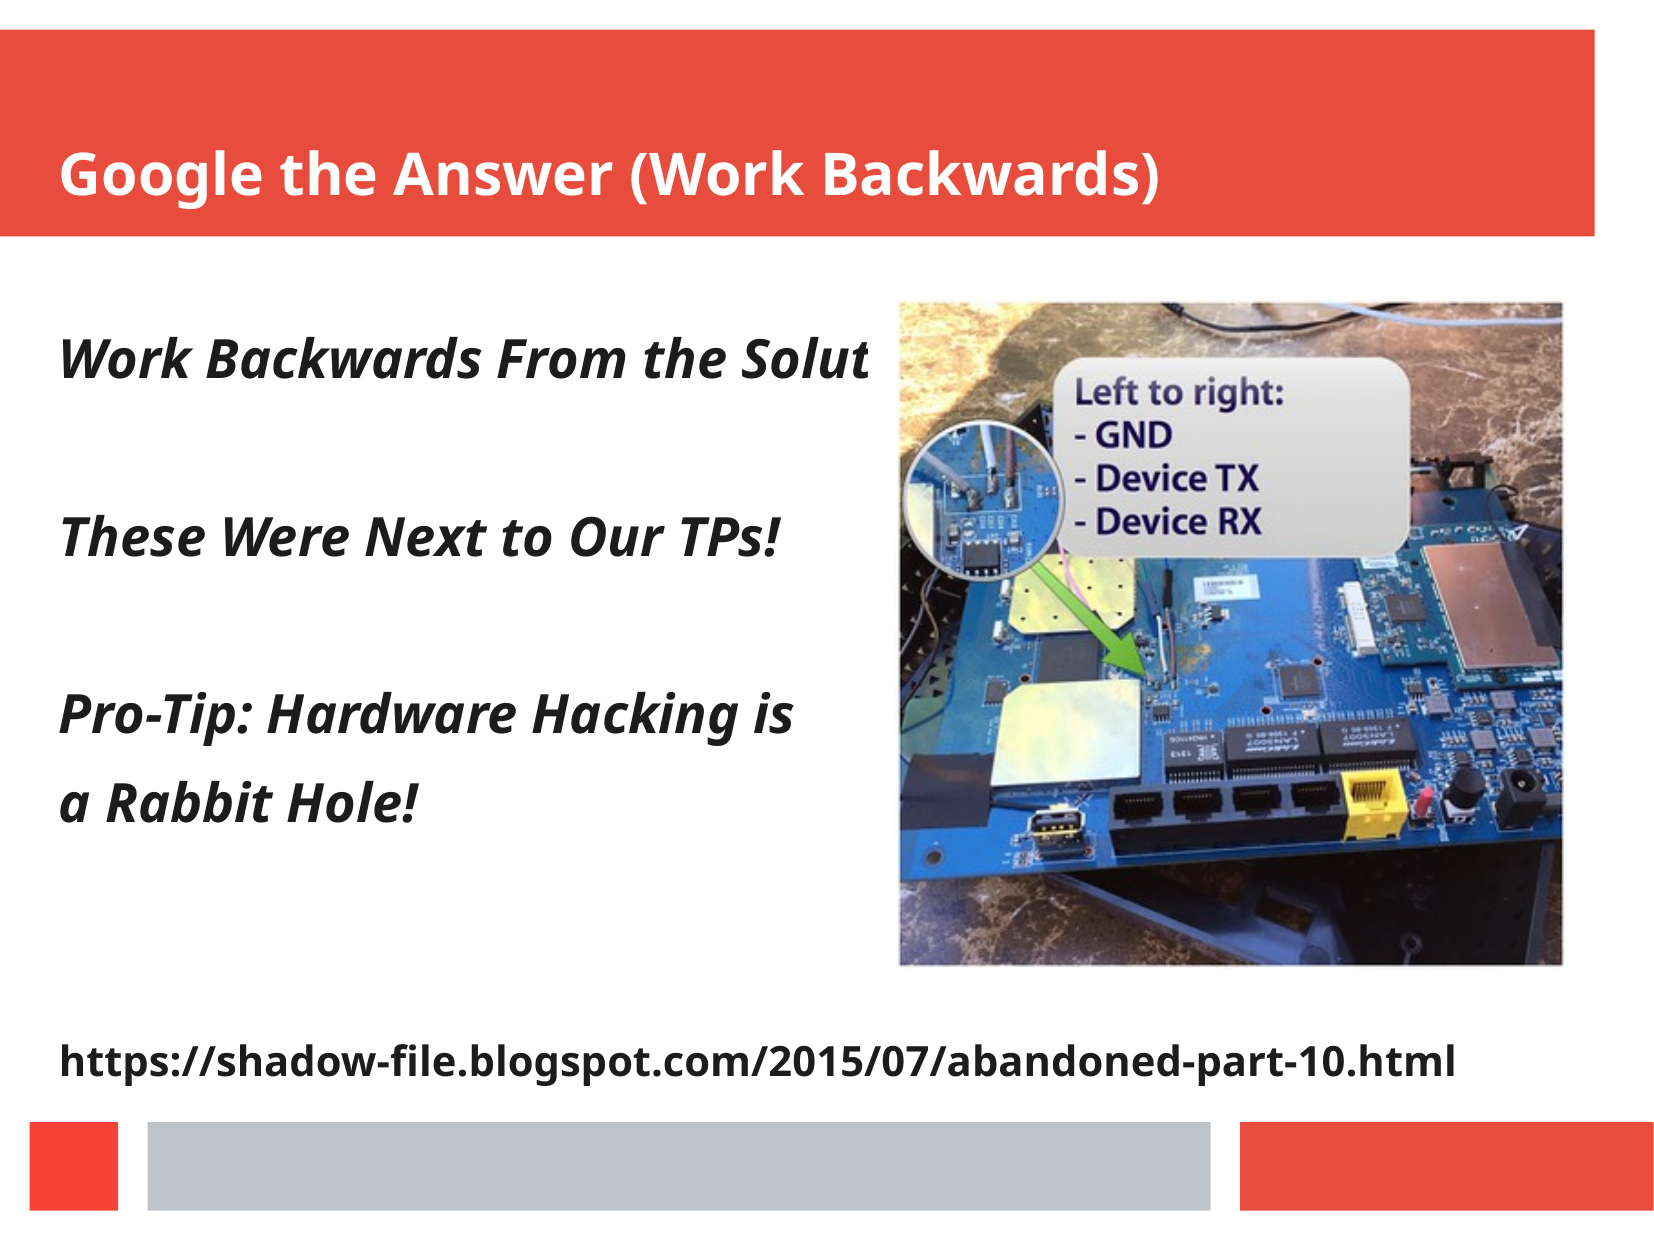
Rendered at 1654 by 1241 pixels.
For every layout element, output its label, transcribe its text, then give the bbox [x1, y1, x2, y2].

text_box Work Backwards From the Solution These Were Next to Our TPs! Pro-Tip: Hardware Hacking is a Rabbit Hole! https://shadow-file.blogspot.com/2015/07/abandoned-part-10.html [59, 324, 1565, 1093]
picture [868, 271, 1595, 998]
text_box Google the Answer (Work Backwards) [59, 135, 1595, 207]
